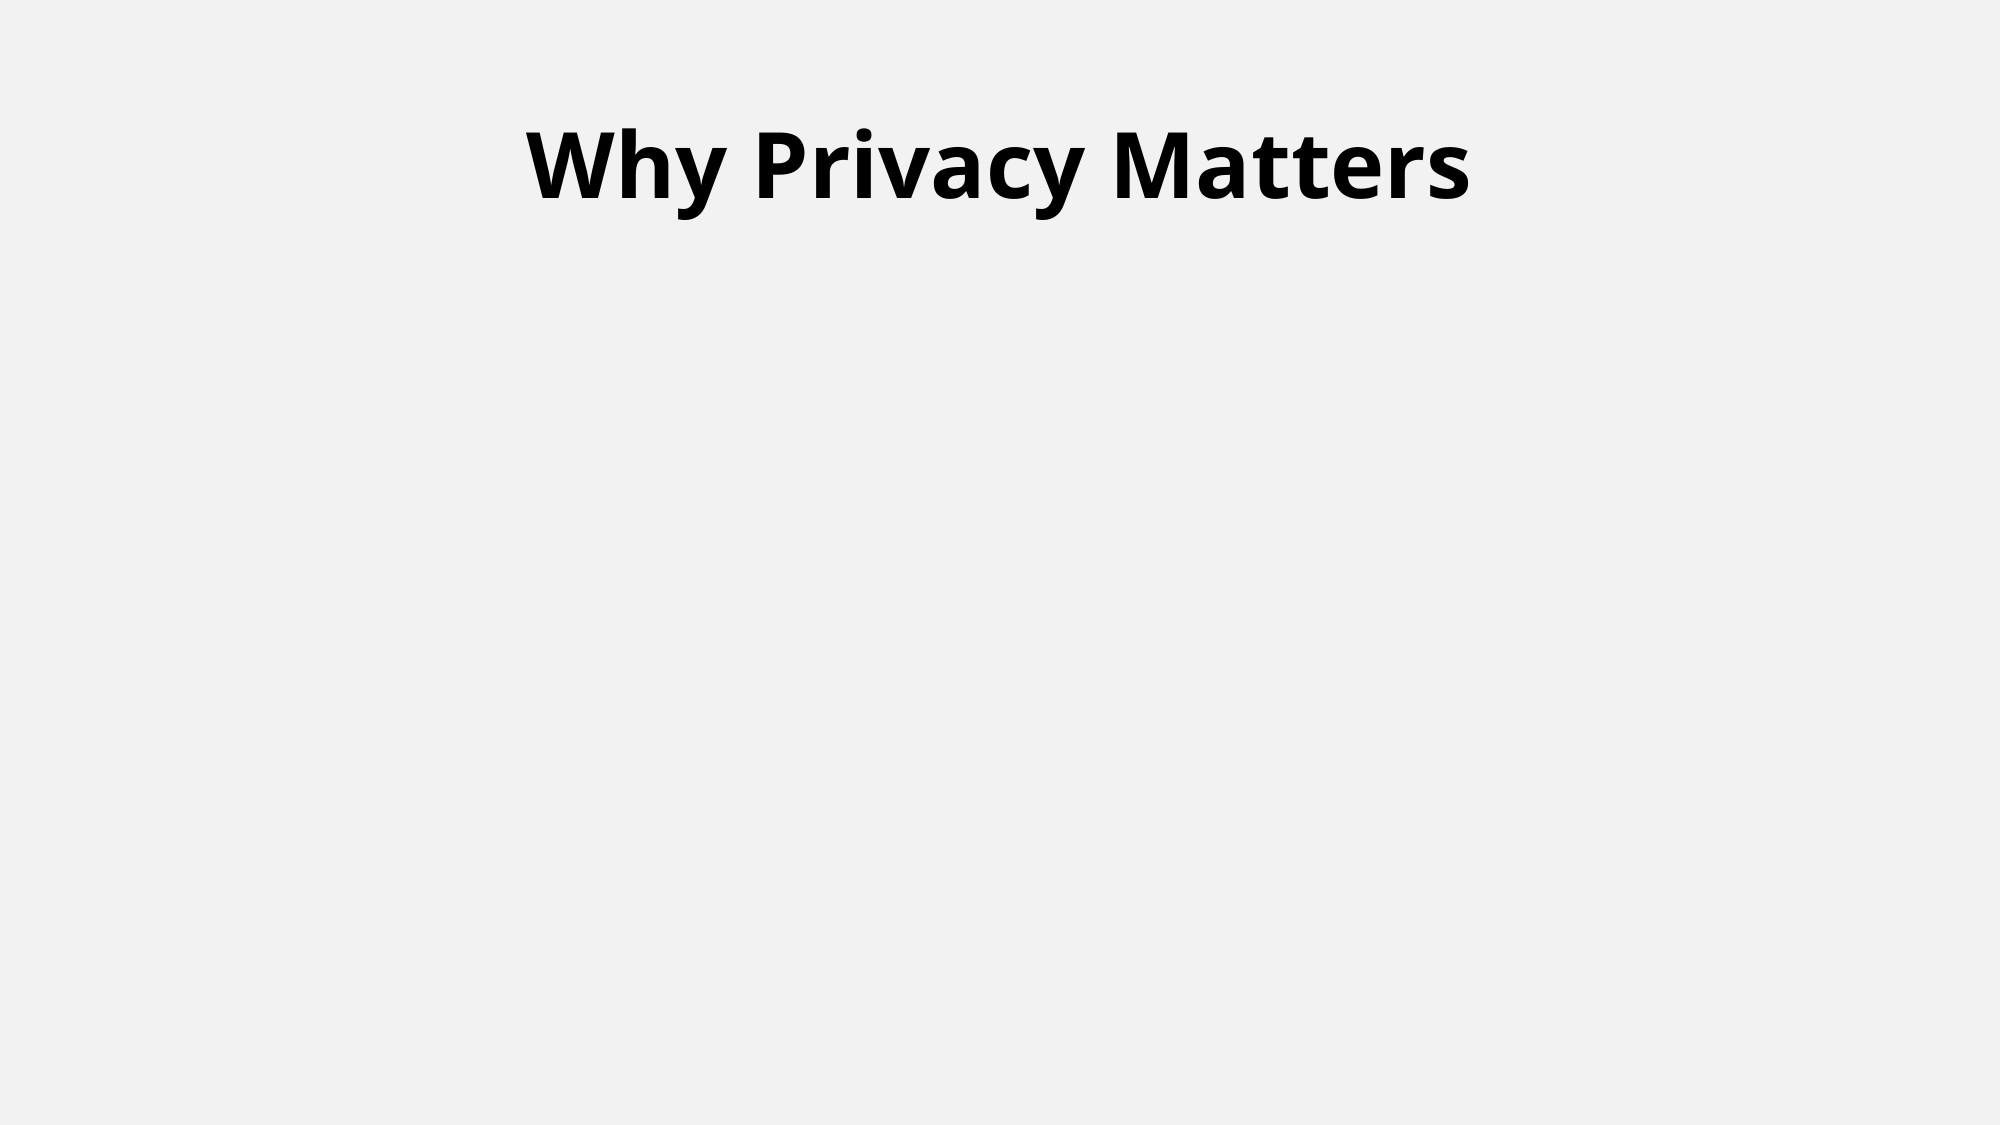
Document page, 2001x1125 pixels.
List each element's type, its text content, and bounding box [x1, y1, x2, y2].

title Why Privacy Matters [137, 59, 1863, 278]
